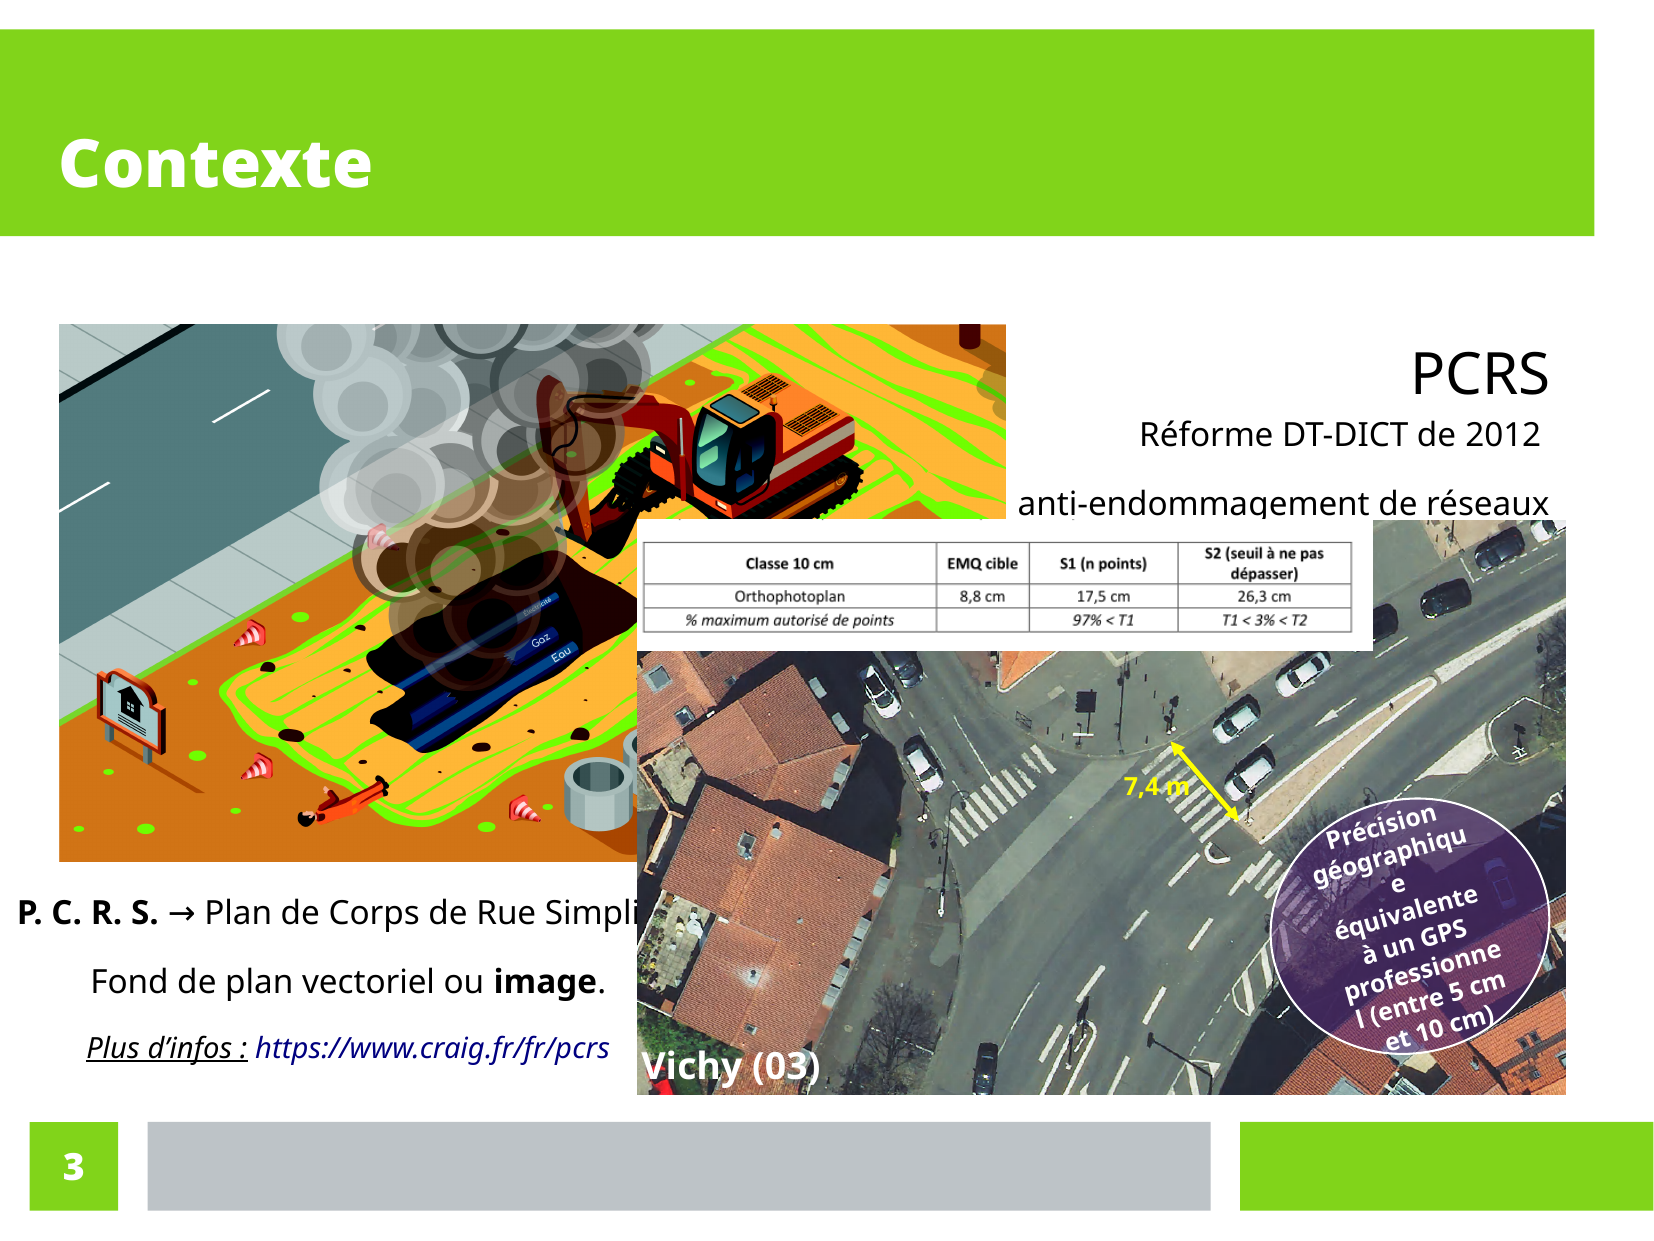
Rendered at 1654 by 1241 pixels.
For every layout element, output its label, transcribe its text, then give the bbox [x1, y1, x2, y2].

picture [59, 324, 1566, 1095]
text_box Précision géographique équivalente à un GPS professionnel (entre 5 cm et 10 cm) [1270, 798, 1550, 1054]
text_box PCRS Réforme DT-DICT de 2012 anti-endommagement de réseaux [1005, 324, 1565, 520]
text_box 7,4 m [1109, 763, 1226, 809]
text_box Vichy (03) [626, 1034, 836, 1095]
title Contexte [59, 59, 1595, 207]
text_box P. C. R. S. → Plan de Corps de Rue Simplifié Fond de plan vectoriel ou image. Plus d’infos : https://www.craig.fr/fr/pcrs [58, 861, 637, 1095]
